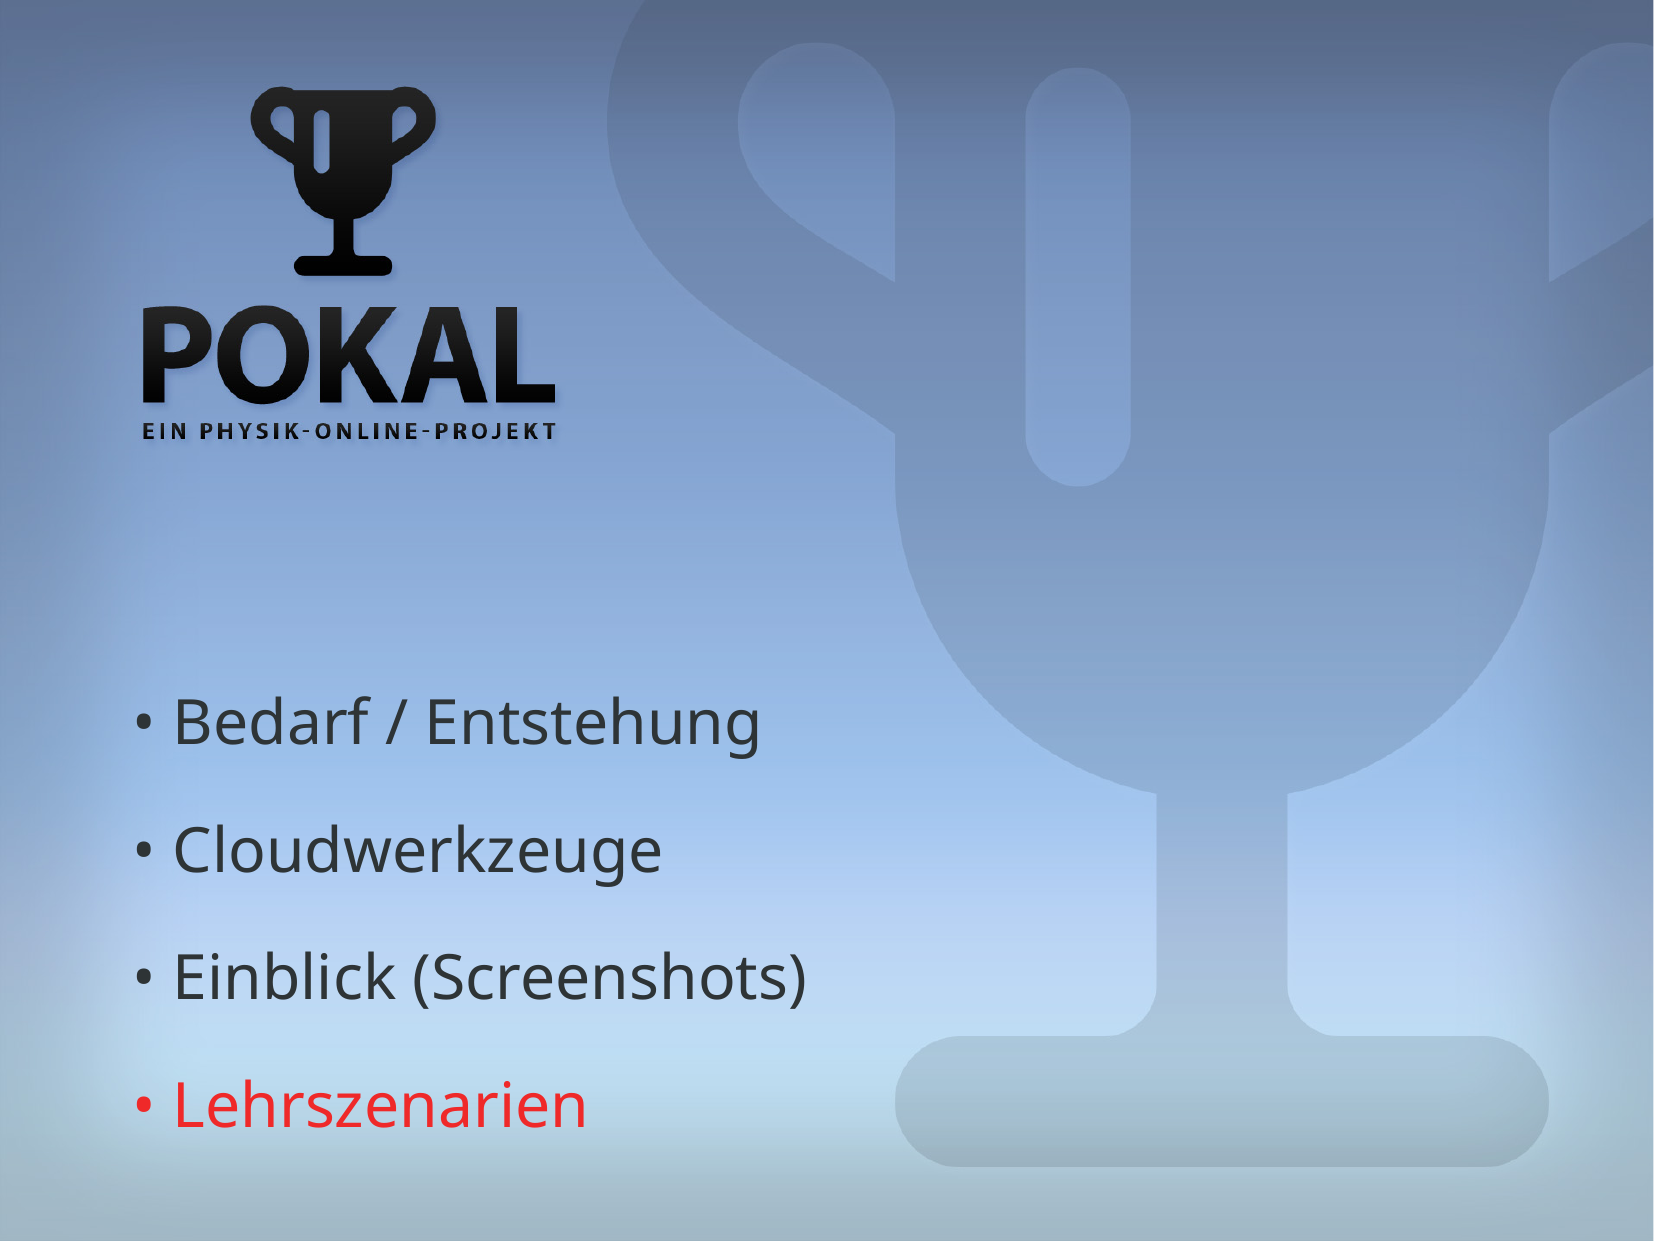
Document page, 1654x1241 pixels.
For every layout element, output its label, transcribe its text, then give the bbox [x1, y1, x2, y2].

text_box • Bedarf / Entstehung • Cloudwerkzeuge • Einblick (Screenshots) • Lehrszenarien [118, 543, 710, 998]
picture [0, 0, 1654, 1241]
